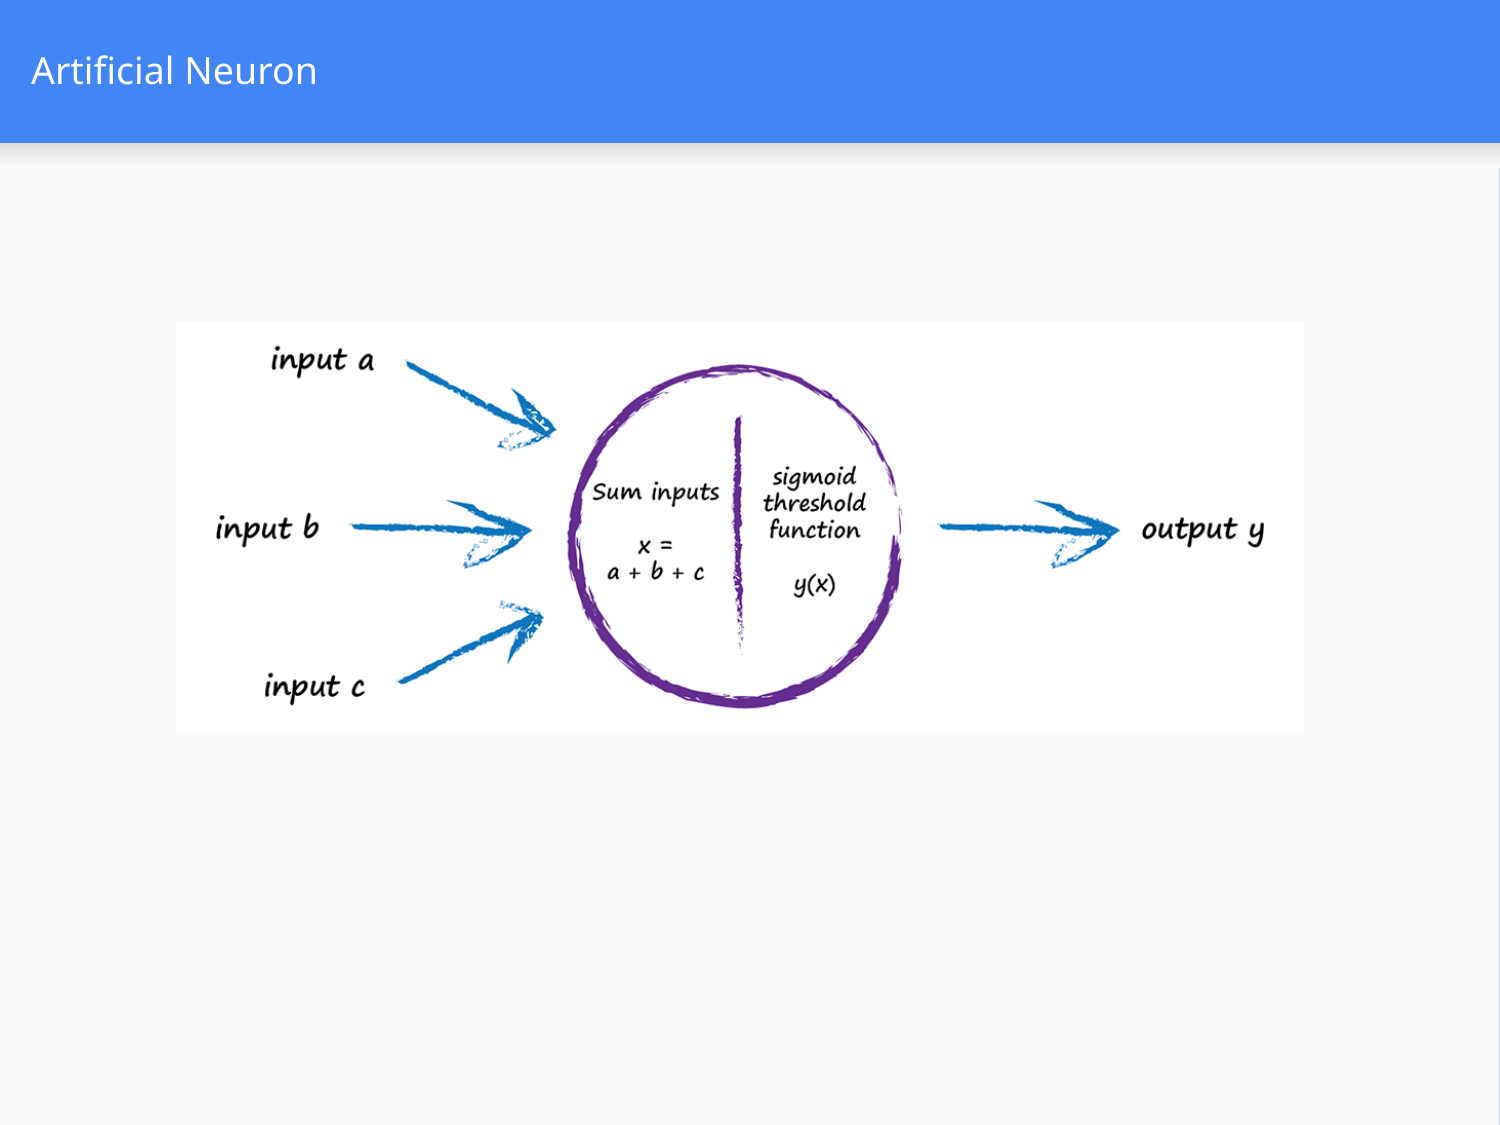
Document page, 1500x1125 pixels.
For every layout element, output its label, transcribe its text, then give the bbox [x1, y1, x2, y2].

title Artificial Neuron [16, 3, 1464, 136]
picture [176, 322, 1304, 733]
